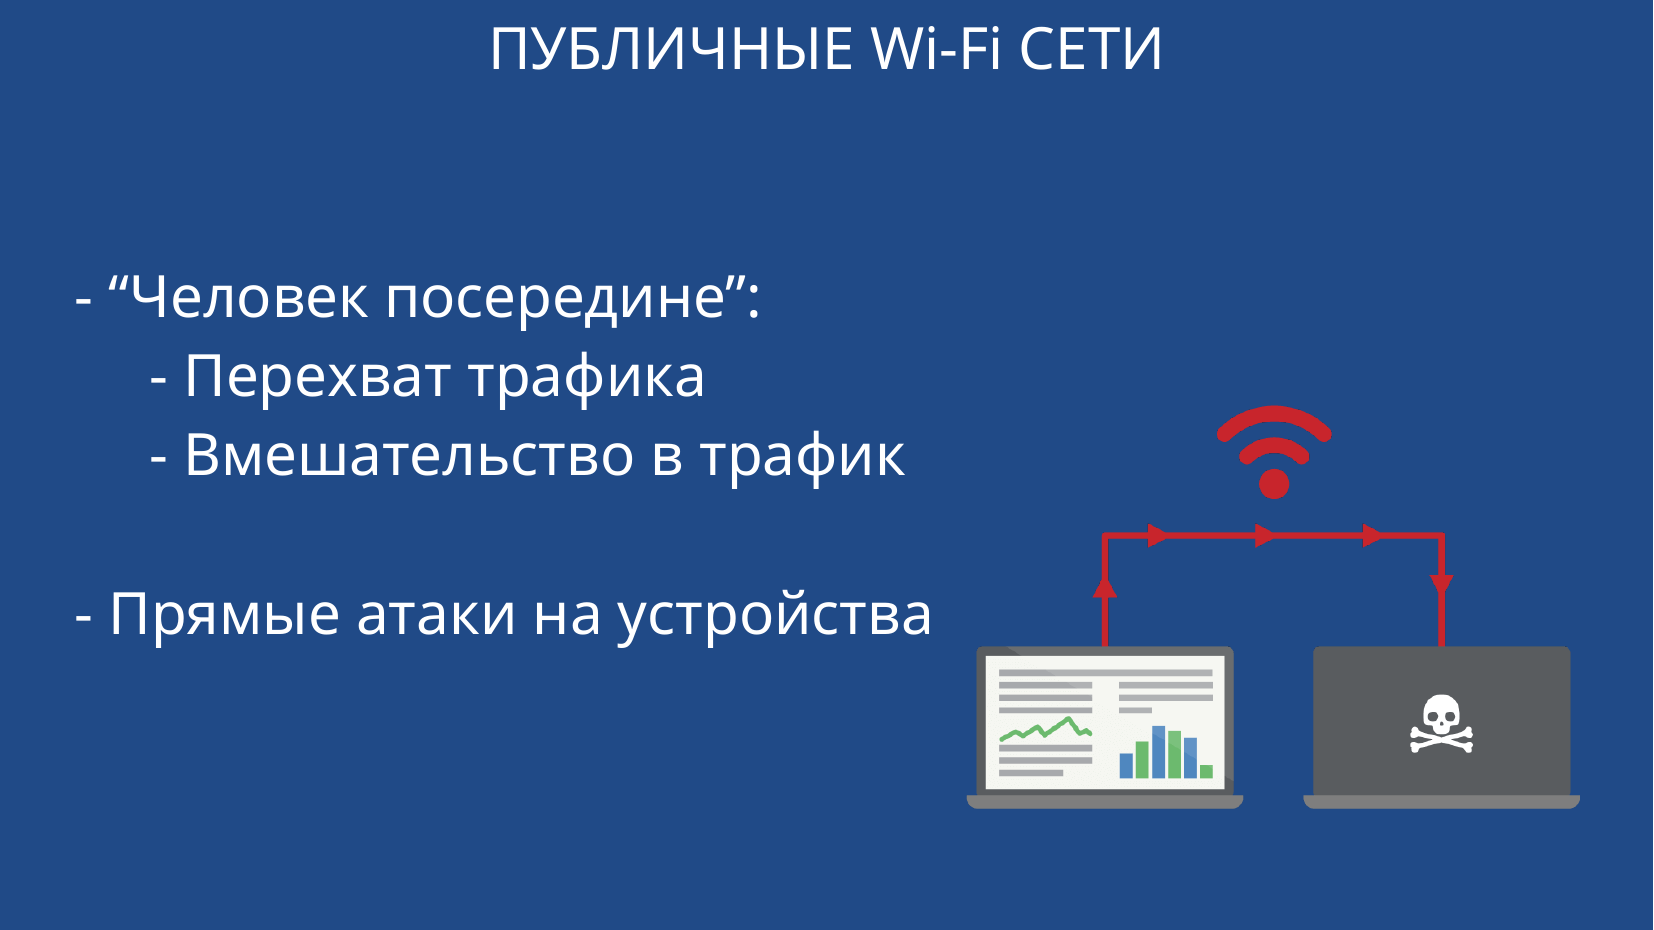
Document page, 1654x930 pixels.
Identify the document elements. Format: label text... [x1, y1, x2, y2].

text_box ПУБЛИЧНЫЕ Wi-Fi СЕТИ [0, 0, 1653, 146]
text_box - “Человек посередине”: - Перехват трафика - Вмешательство в трафик - Прямые атаки на устройства [60, 247, 1276, 781]
picture [960, 374, 1585, 841]
